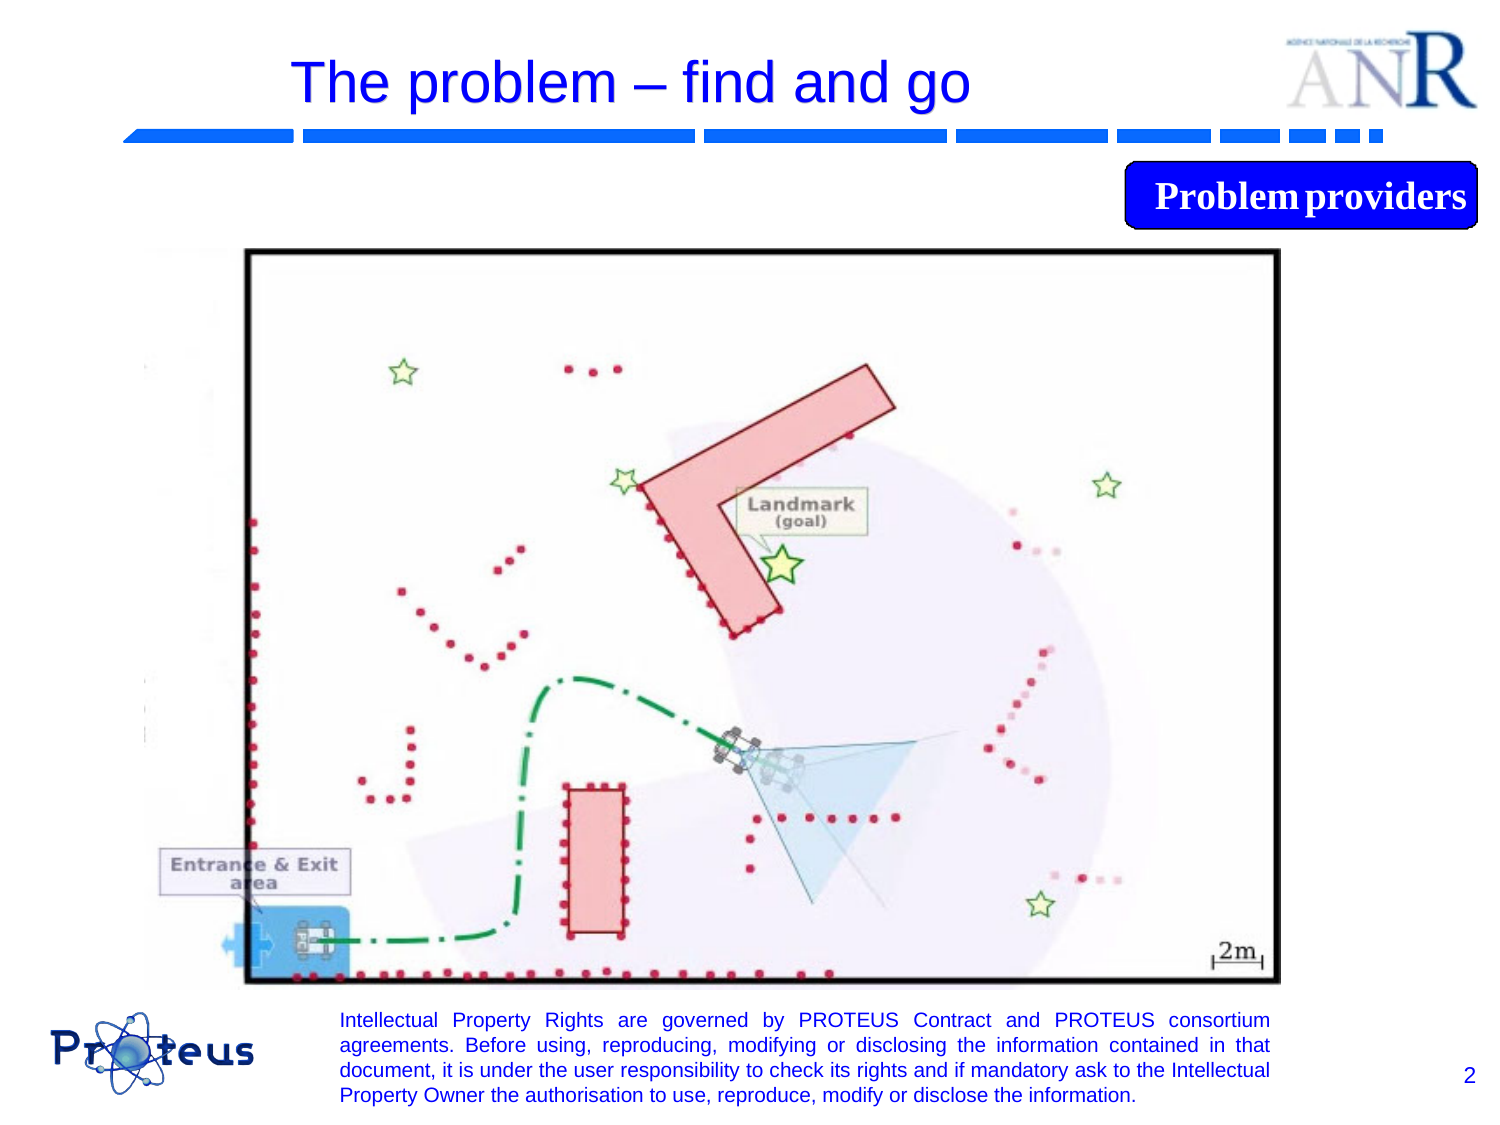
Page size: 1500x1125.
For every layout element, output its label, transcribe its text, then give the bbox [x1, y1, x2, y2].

title The problem – find and go [11, 23, 1252, 142]
text_box [1125, 161, 1478, 229]
text_box Problem [1141, 170, 1291, 218]
picture [1281, 27, 1484, 115]
picture [144, 248, 1281, 990]
picture [35, 1003, 272, 1101]
text_box providers [1291, 170, 1468, 218]
